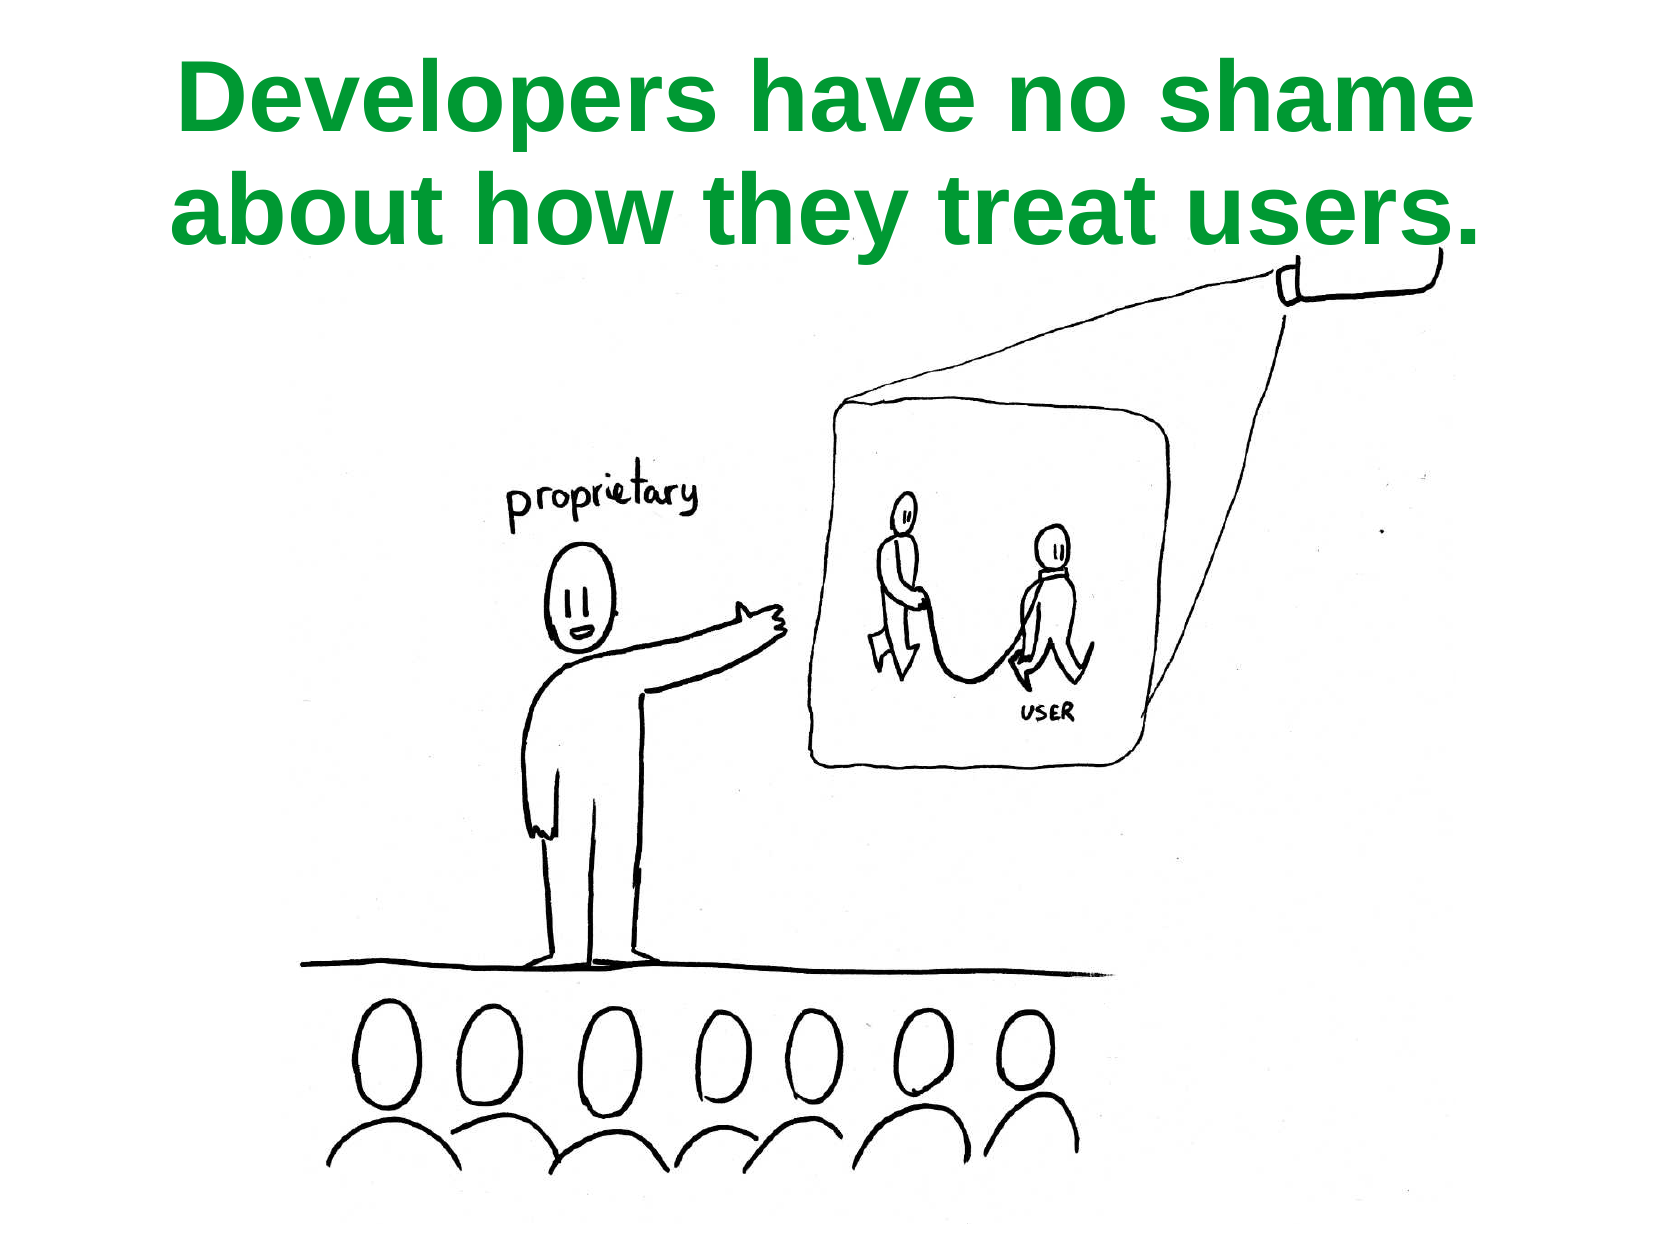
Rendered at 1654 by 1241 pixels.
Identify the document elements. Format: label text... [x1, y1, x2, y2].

picture [281, 278, 1456, 1224]
title Developers have no shame about how they treat users. [82, 28, 1571, 278]
